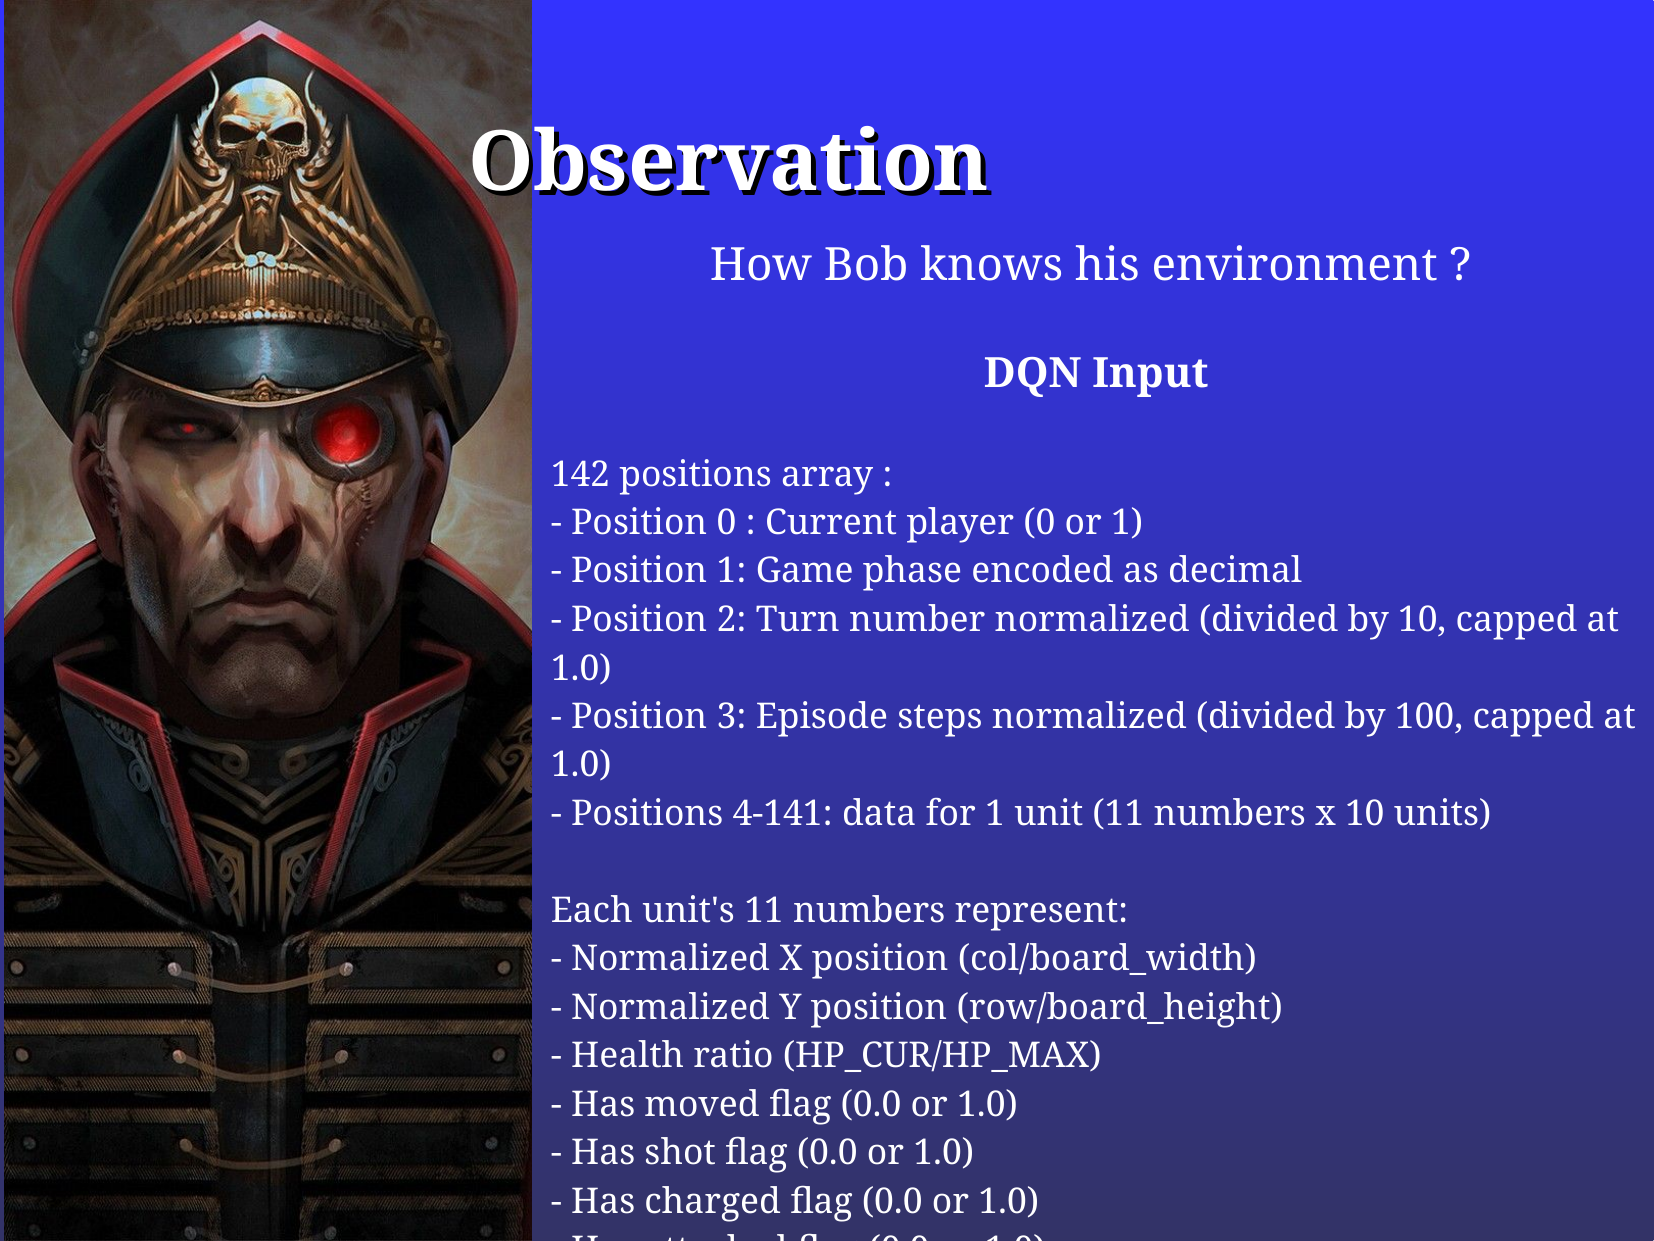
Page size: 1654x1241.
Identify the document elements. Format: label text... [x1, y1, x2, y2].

text_box Observation [0, 94, 1004, 204]
picture [4, 204, 532, 1241]
text_box DQN Input 142 positions array : - Position 0 : Current player (0 or 1) - Position 1: Game phase encoded as decimal - Position 2: Turn number normalized (divided by 10, capped at 1.0) - Position 3: Episode steps normalized (divided by 100, capped at 1.0) - Positions 4-141: data for 1 unit (11 numbers x 10 units) Each unit's 11 numbers represent: - Normalized X position (col/board_width) - Normalized Y position (row/board_height) - Health ratio (HP_CUR/HP_MAX) - Has moved flag (0.0 or 1.0) - Has shot flag (0.0 or 1.0) - Has charged flag (0.0 or 1.0) - Has attacked flag (0.0 or 1.0) - Normalized range (RNG_RNG/24.0) - Normalized damage (RNG_DMG/5.0) - Normalized melee damage (CC_DMG/5.0) - Alive flag (always 1.0 since dead units filtered out) [538, 330, 1654, 1213]
picture [4, 0, 532, 94]
text_box How Bob knows his environment ? [528, 224, 1654, 296]
